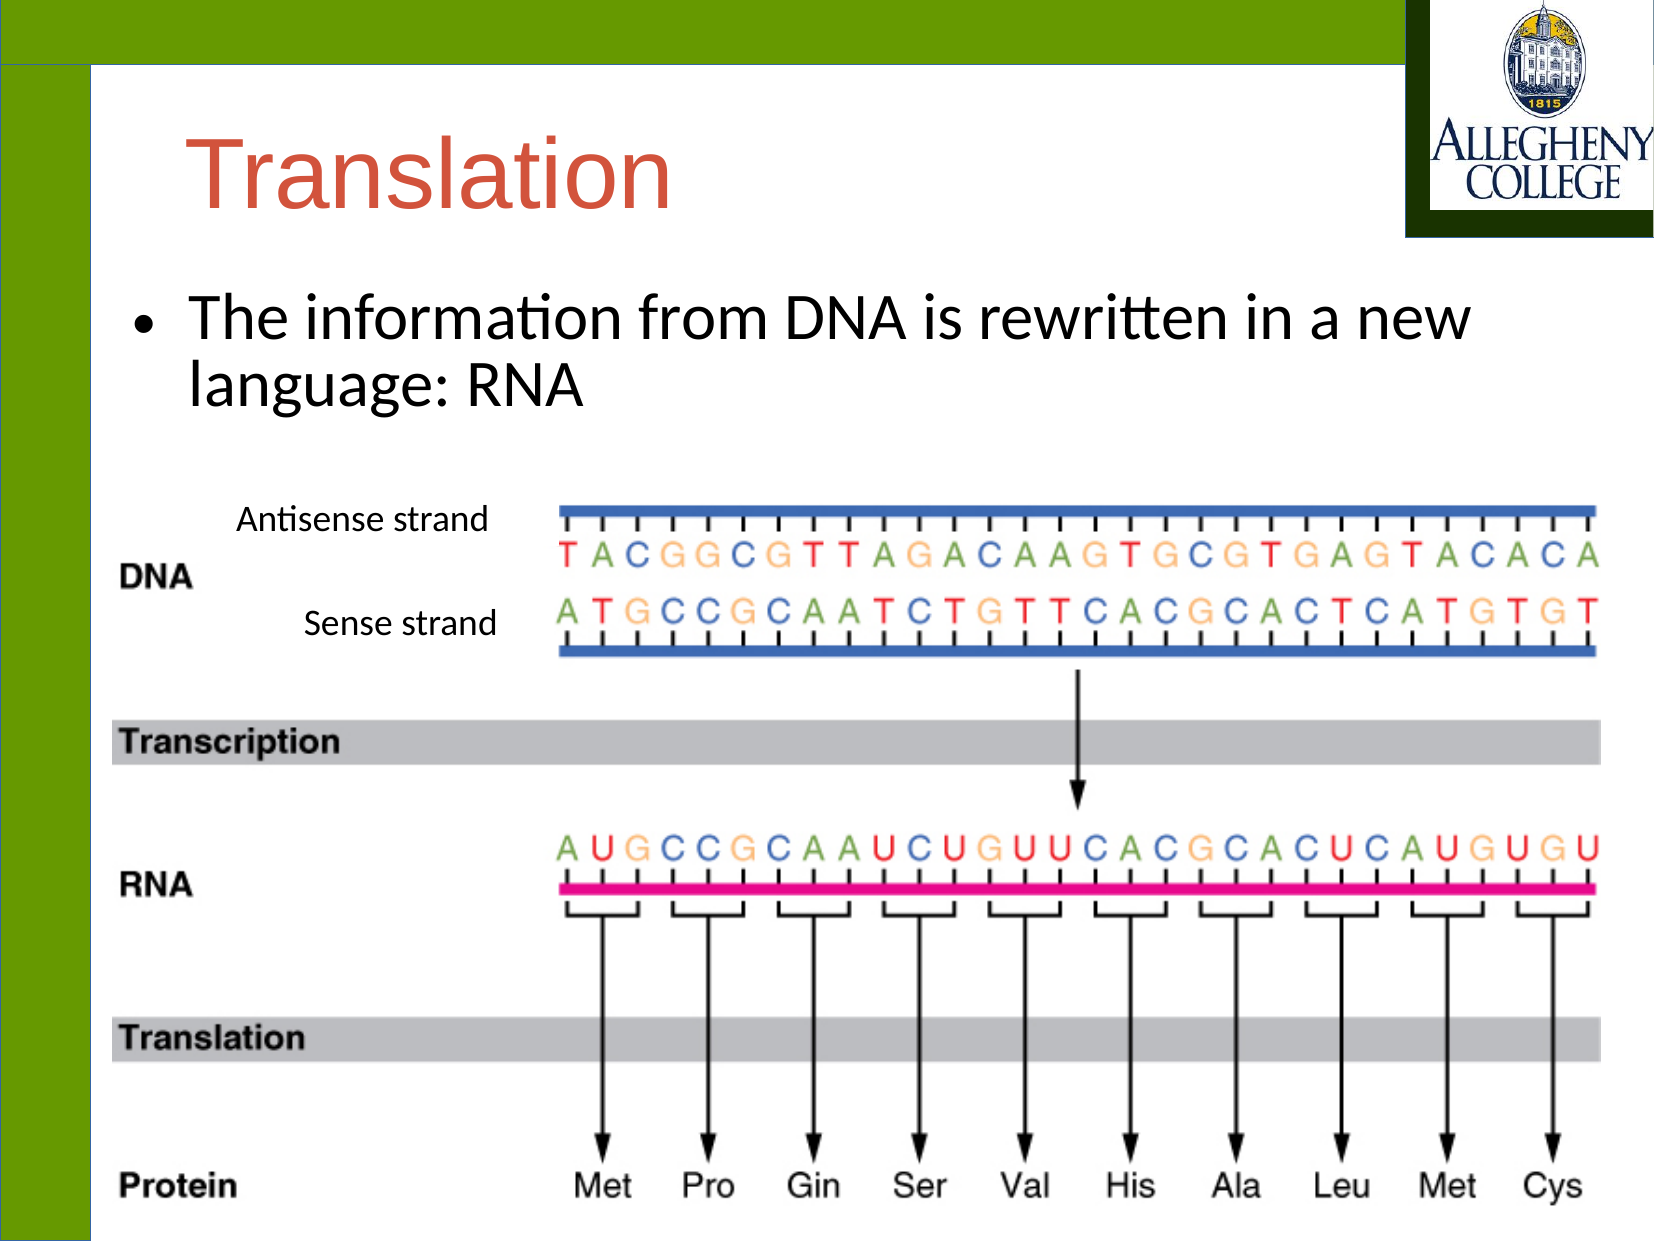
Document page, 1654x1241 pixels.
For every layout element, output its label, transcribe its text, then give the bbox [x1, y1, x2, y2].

picture [112, 442, 1601, 1217]
title [91, 65, 1571, 257]
picture [1430, 0, 1654, 210]
text_box Sense strand [288, 590, 555, 651]
text_box [0, 0, 1654, 1241]
text_box The information from DNA is rewritten in a new language: RNA [117, 282, 1501, 452]
text_box Translation [169, 87, 841, 250]
text_box Antisense strand [221, 486, 559, 547]
